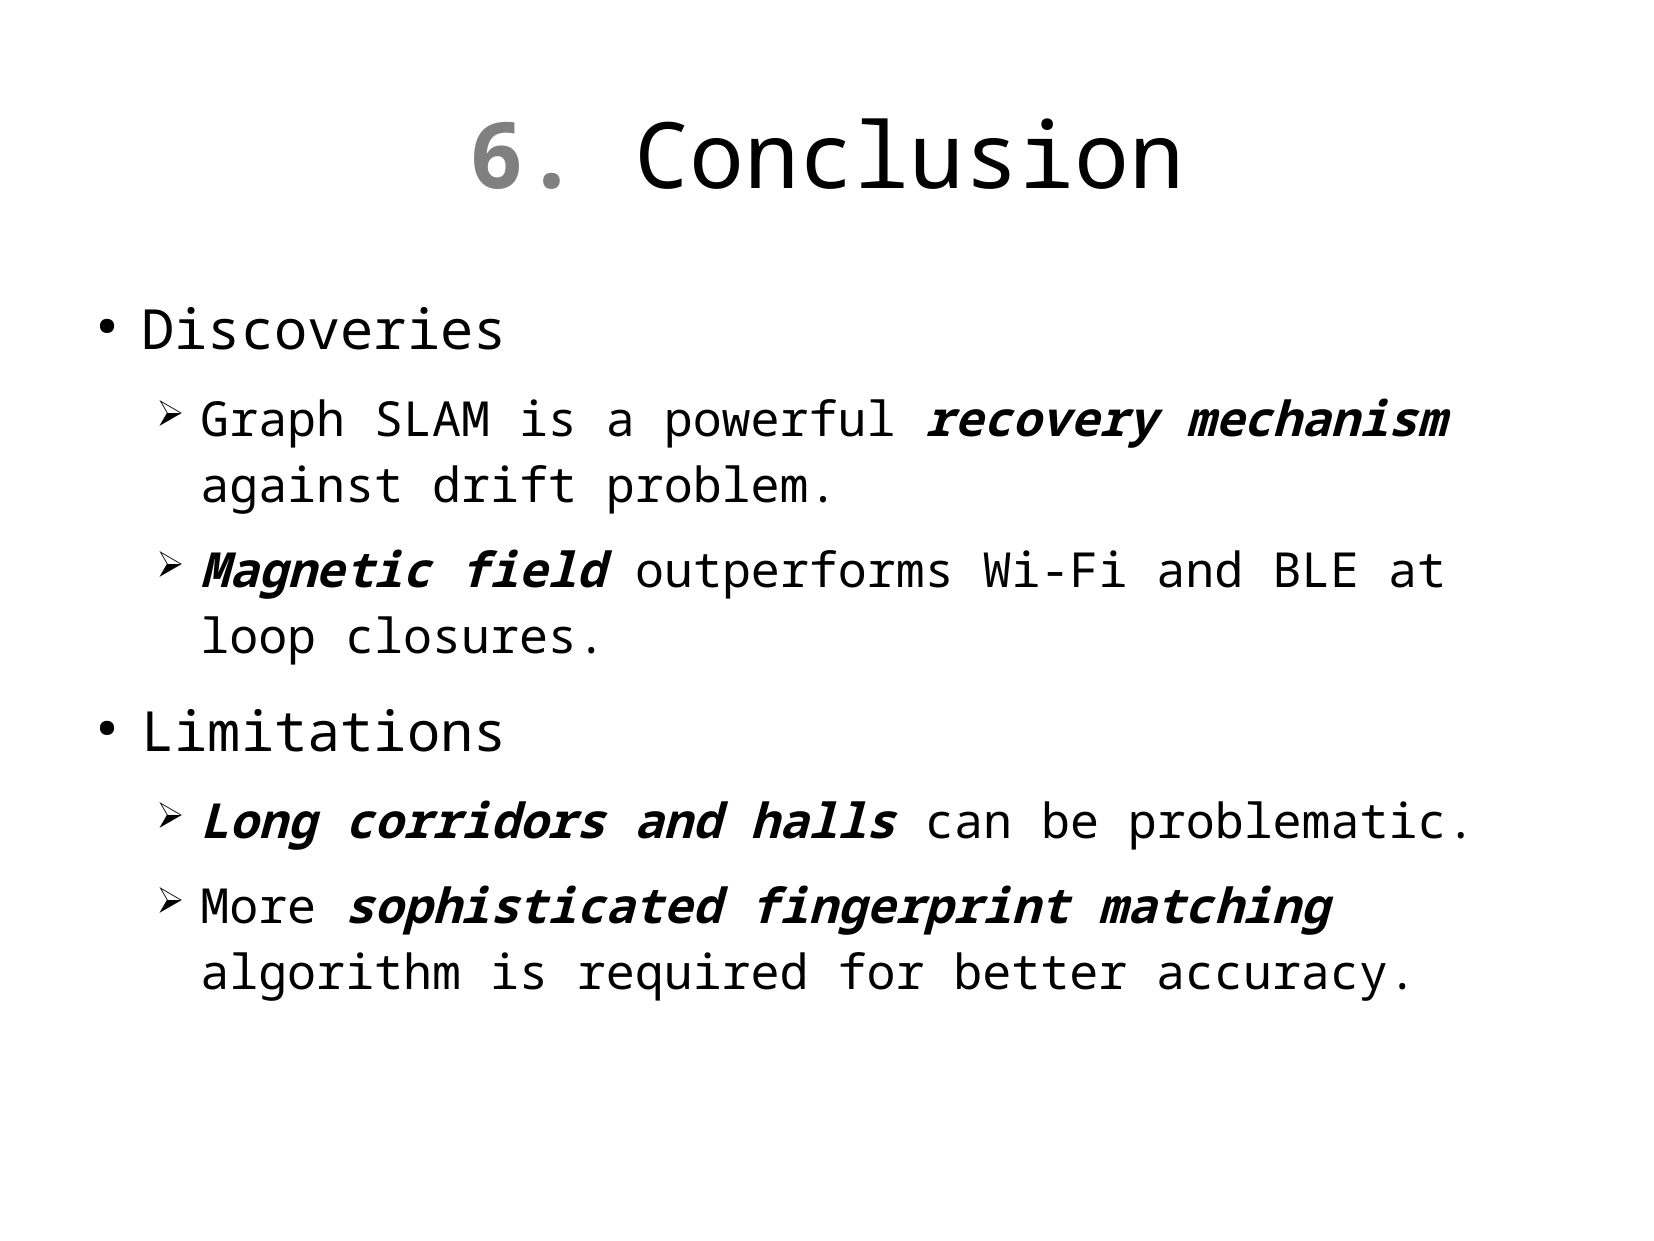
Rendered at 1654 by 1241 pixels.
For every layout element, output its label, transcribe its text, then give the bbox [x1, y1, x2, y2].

list Discoveries Graph SLAM is a powerful recovery mechanism against drift problem. Magnetic field outperforms Wi-Fi and BLE at loop closures. Limitations Long corridors and halls can be problematic. More sophisticated fingerprint matching algorithm is required for better accuracy. [82, 290, 1571, 1010]
title 6. Conclusion [82, 49, 1571, 257]
